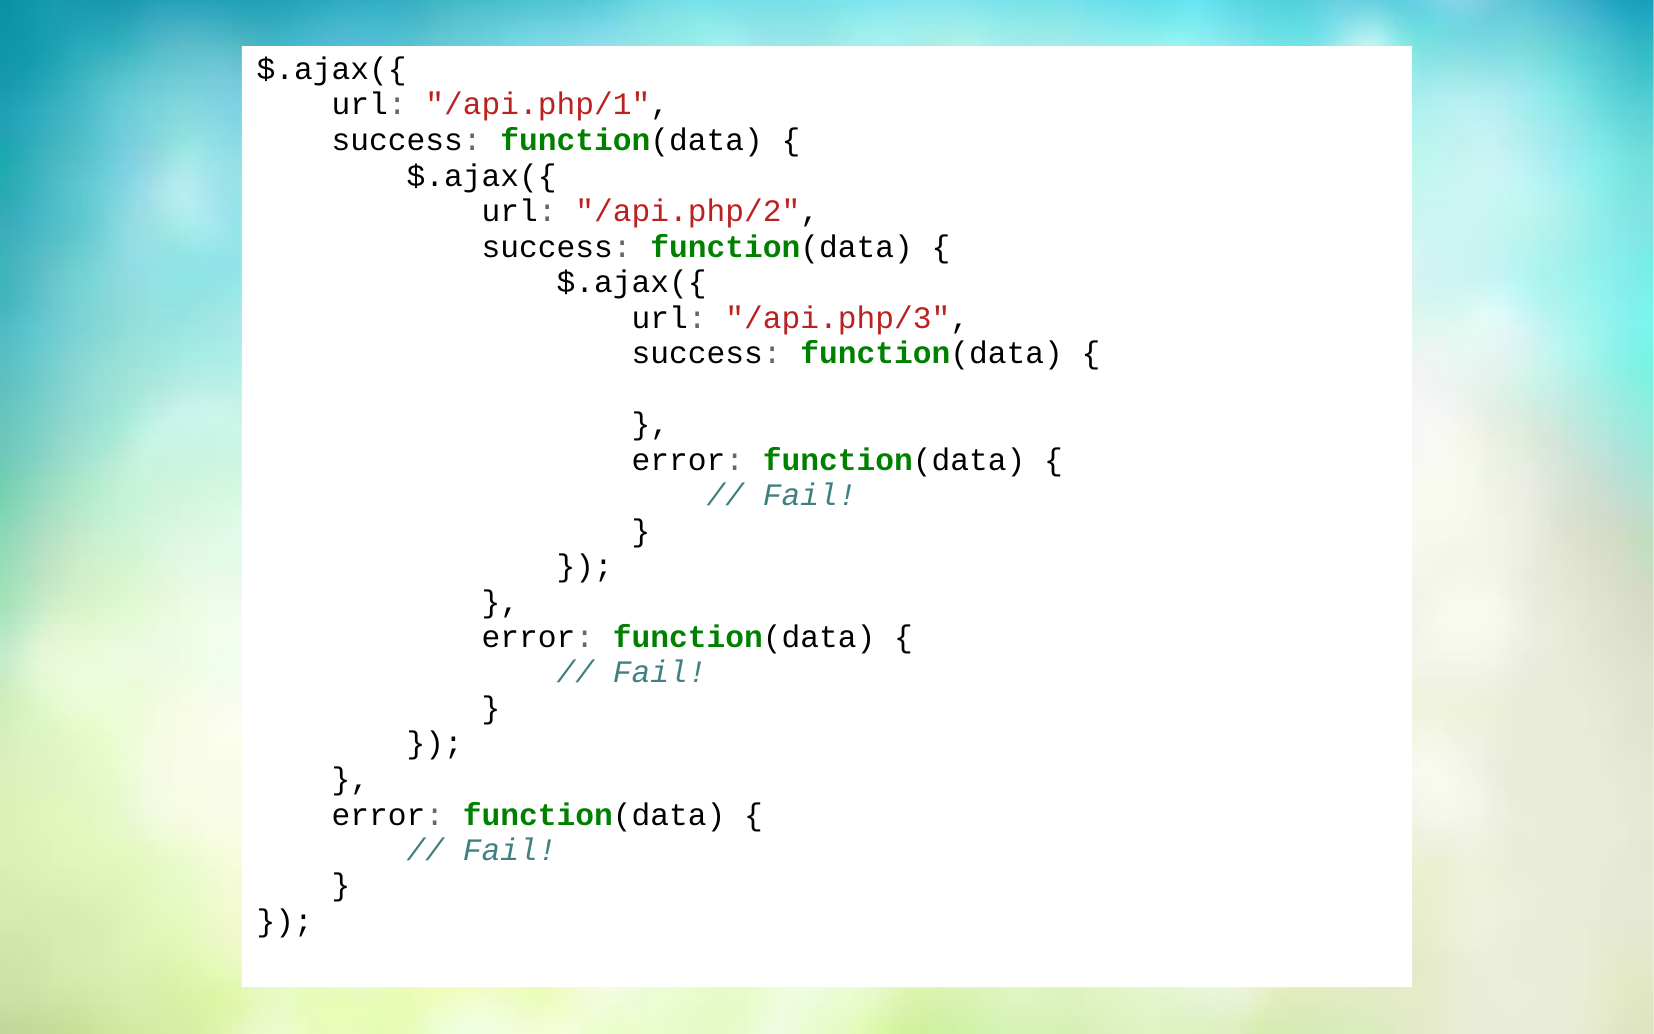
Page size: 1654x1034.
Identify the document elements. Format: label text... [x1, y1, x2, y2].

text_box $.ajax({ url: "/api.php/1", success: function(data) { $.ajax({ url: "/api.php/2", success: function(data) { $.ajax({ url: "/api.php/3", success: function(data) { }, error: function(data) { // Fail! } }); }, error: function(data) { // Fail! } }); }, error: function(data) { // Fail! } }); [241, 46, 1412, 988]
picture [0, 0, 1654, 1034]
